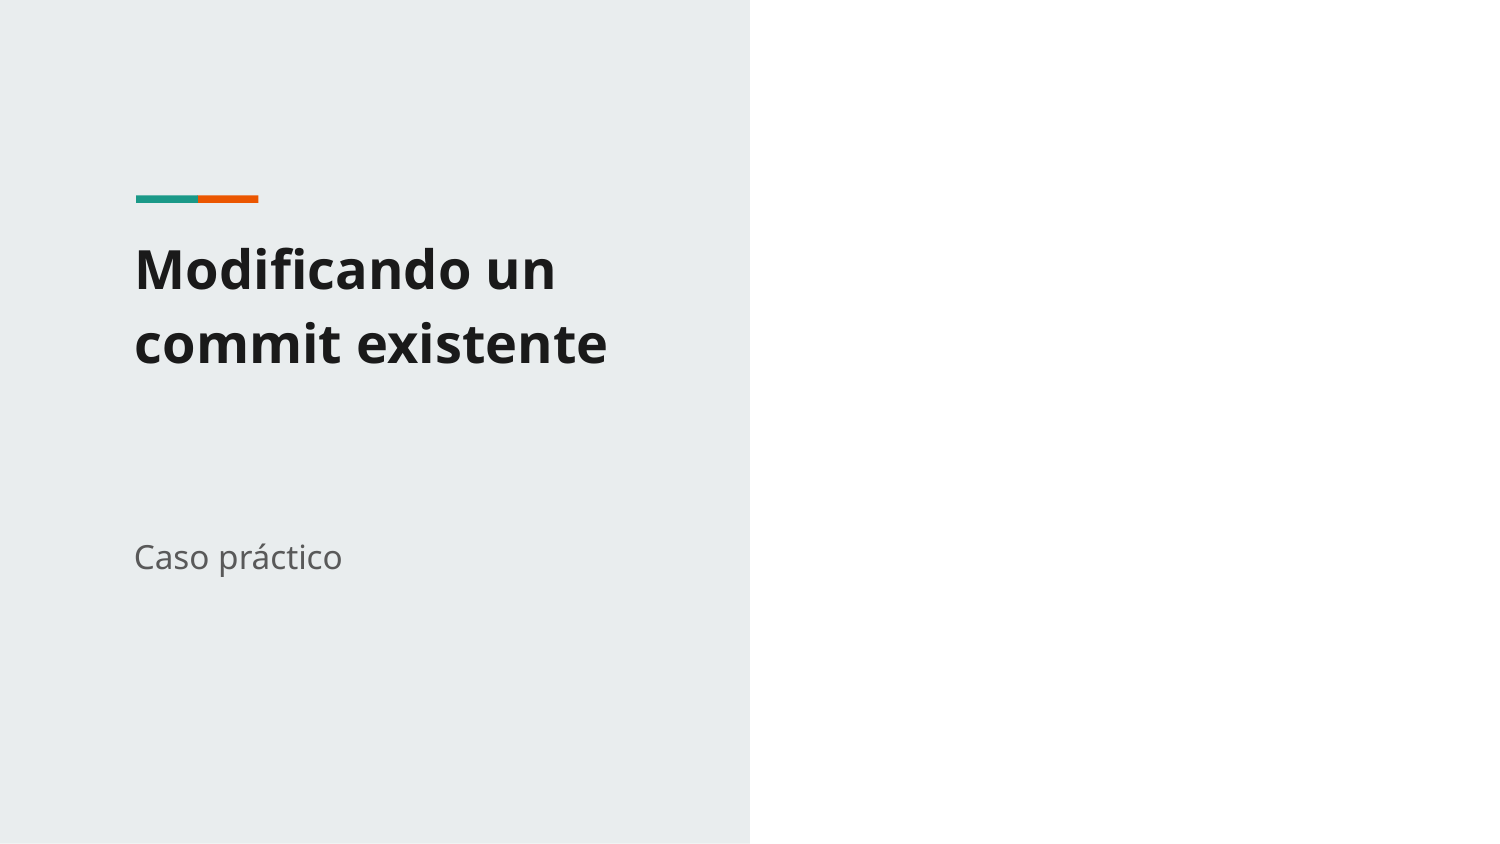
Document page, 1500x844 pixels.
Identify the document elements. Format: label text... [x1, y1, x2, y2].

subtitle Caso práctico [118, 518, 661, 644]
title Modificando un commit existente [119, 216, 662, 494]
